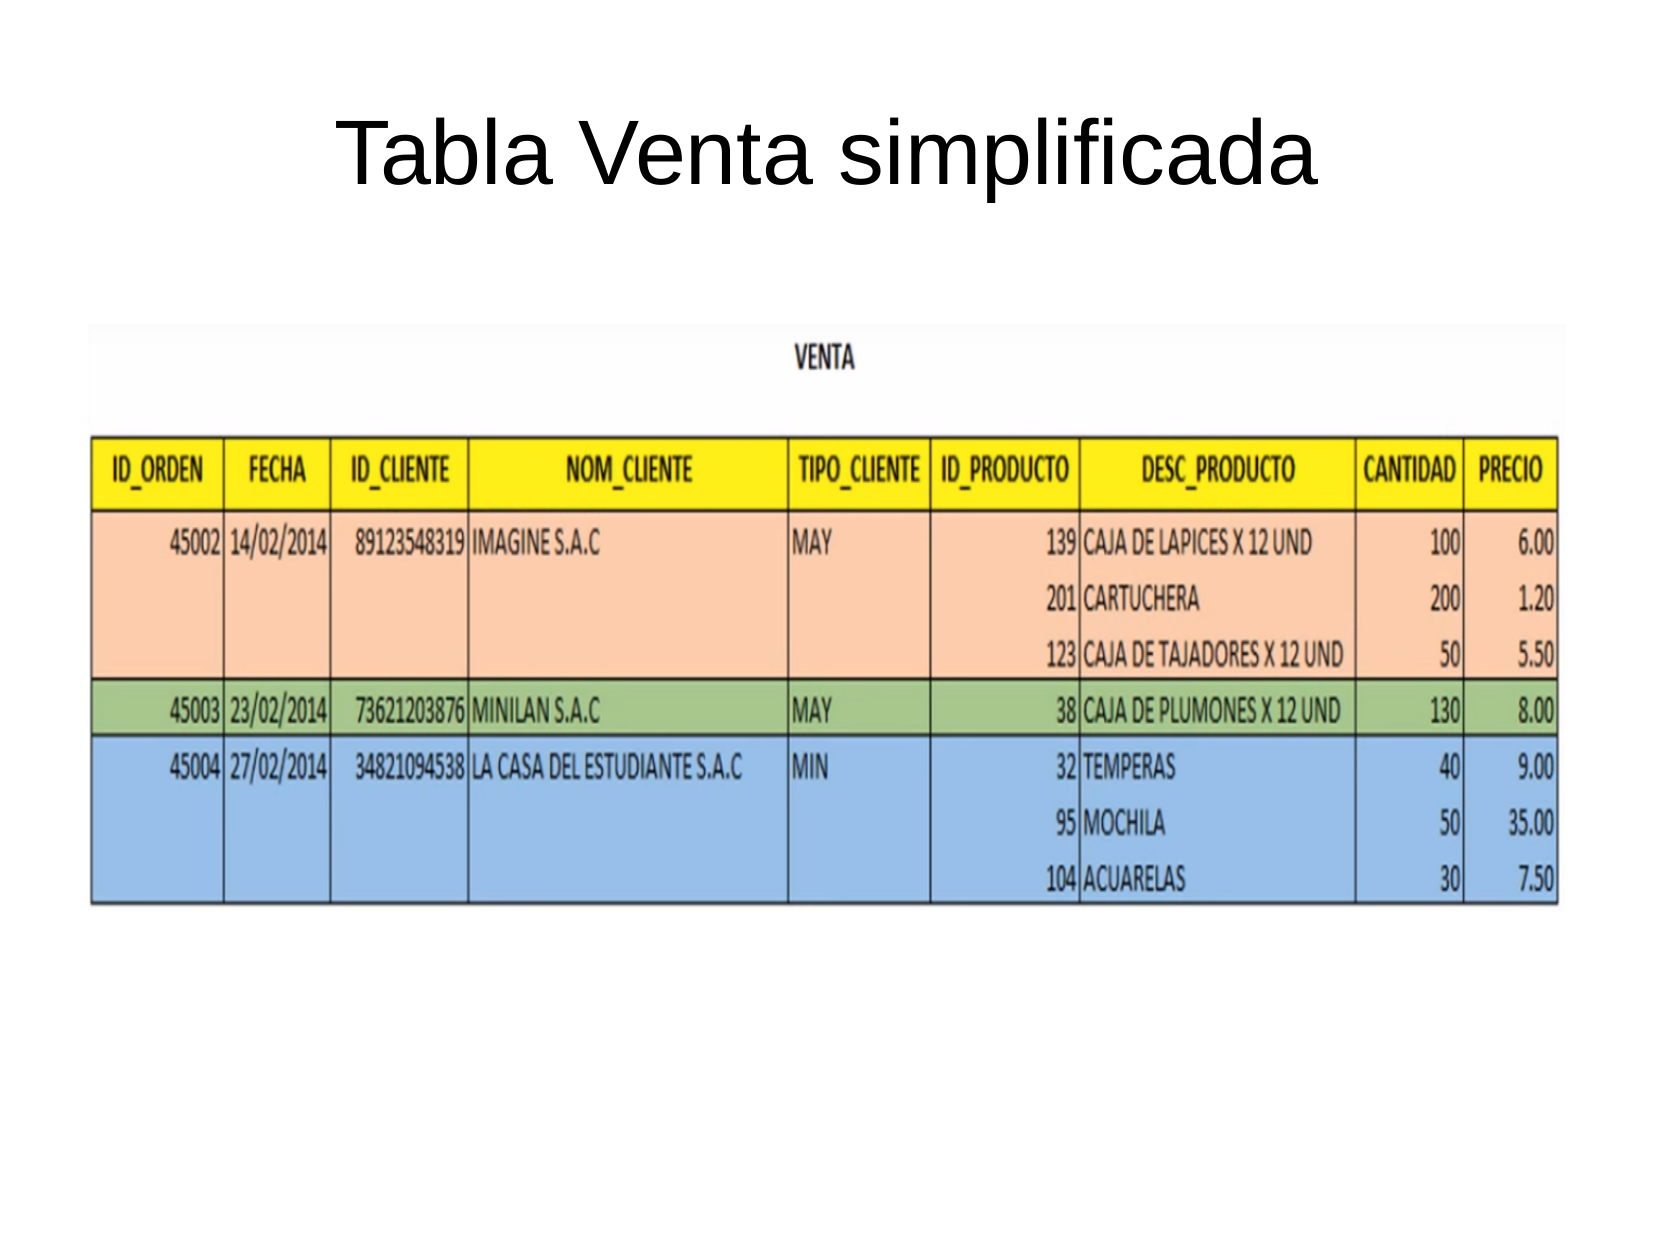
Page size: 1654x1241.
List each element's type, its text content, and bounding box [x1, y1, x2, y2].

picture [88, 324, 1565, 911]
title Tabla Venta simplificada [82, 49, 1571, 257]
